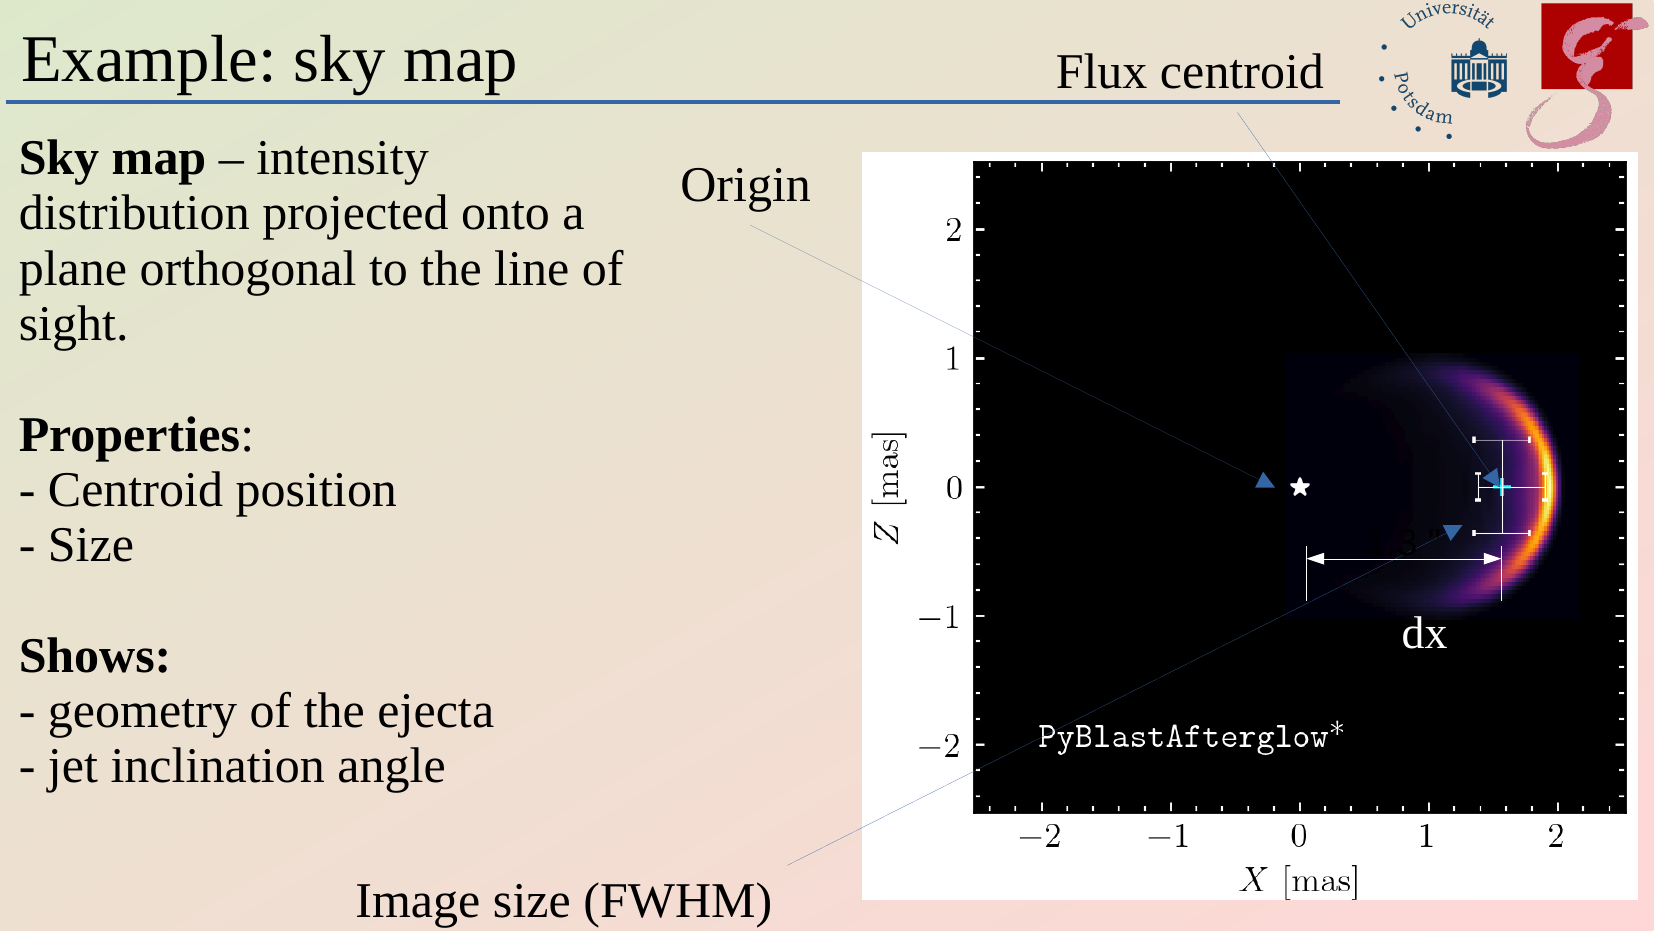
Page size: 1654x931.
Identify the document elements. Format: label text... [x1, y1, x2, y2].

title Example: sky map [20, 0, 1375, 118]
text_box Flux centroid [1041, 37, 1340, 102]
text_box Origin [665, 150, 826, 215]
text_box dx [1386, 600, 1463, 661]
text_box Image size (FWHM) [340, 865, 788, 931]
picture [862, 0, 1654, 901]
text_box Sky map – intensity distribution projected onto a plane orthogonal to the line of sight. Properties: - Centroid position - Size Shows: - geometry of the ejecta - jet inclination angle [4, 122, 676, 790]
